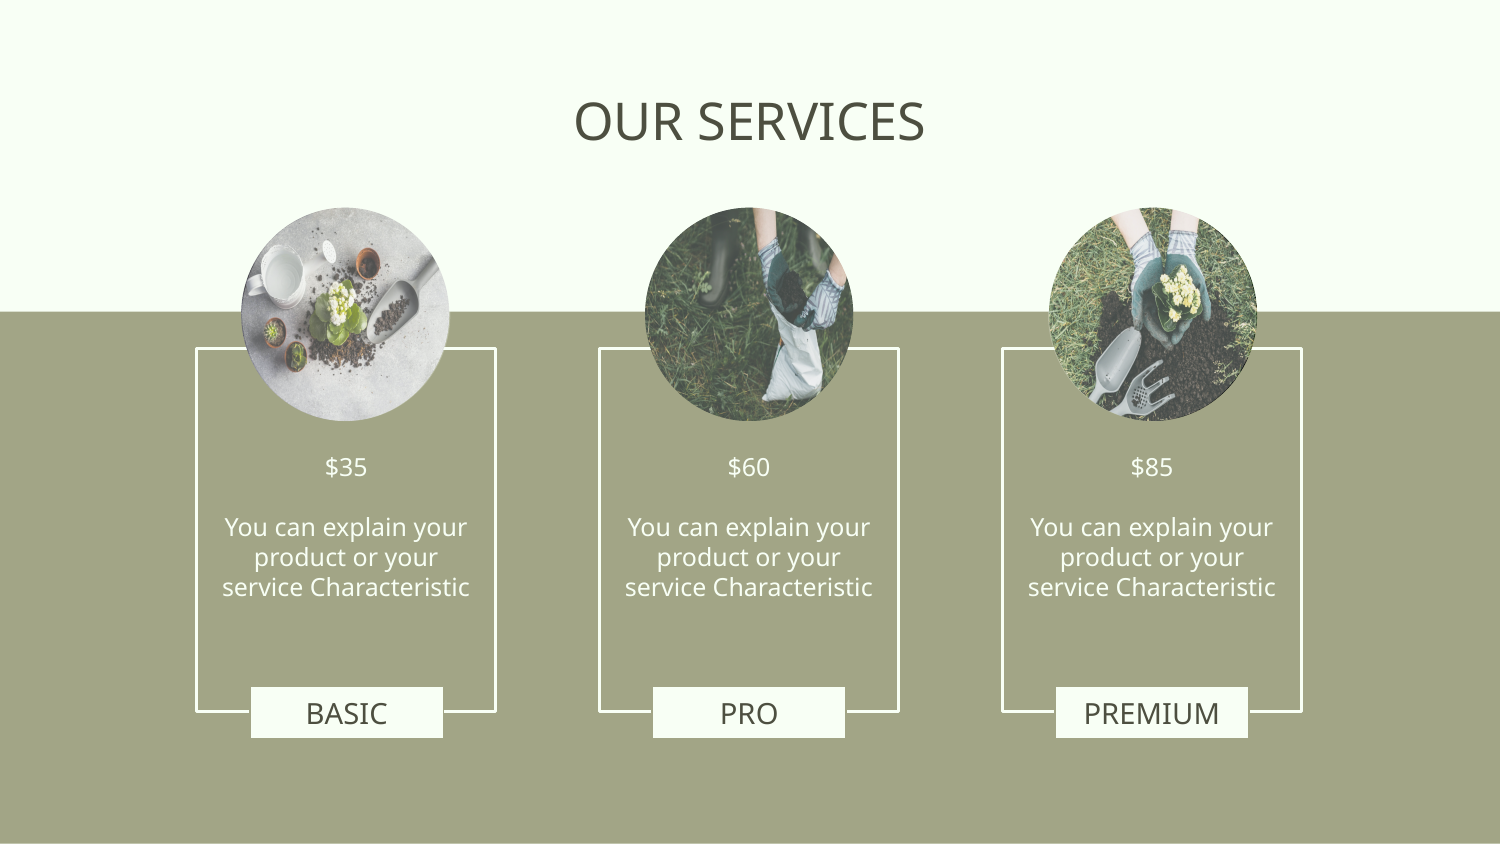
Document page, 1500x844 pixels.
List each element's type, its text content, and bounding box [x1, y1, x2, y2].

text_box [1055, 686, 1249, 740]
text_box BASIC [251, 696, 443, 730]
title $35 [197, 437, 496, 497]
subtitle You can explain your product or your service Characteristic [599, 497, 899, 619]
text_box [652, 686, 846, 740]
text_box [645, 207, 854, 422]
text_box [249, 686, 444, 740]
text_box [1048, 207, 1258, 422]
title $60 [599, 437, 899, 497]
title OUR SERVICES [116, 88, 1384, 163]
subtitle You can explain your product or your service Characteristic [1002, 497, 1302, 619]
subtitle You can explain your product or your service Characteristic [197, 497, 496, 619]
text_box PREMIUM [1056, 696, 1248, 730]
text_box PRO [653, 696, 845, 730]
text_box [241, 207, 451, 422]
title $85 [1002, 437, 1302, 497]
